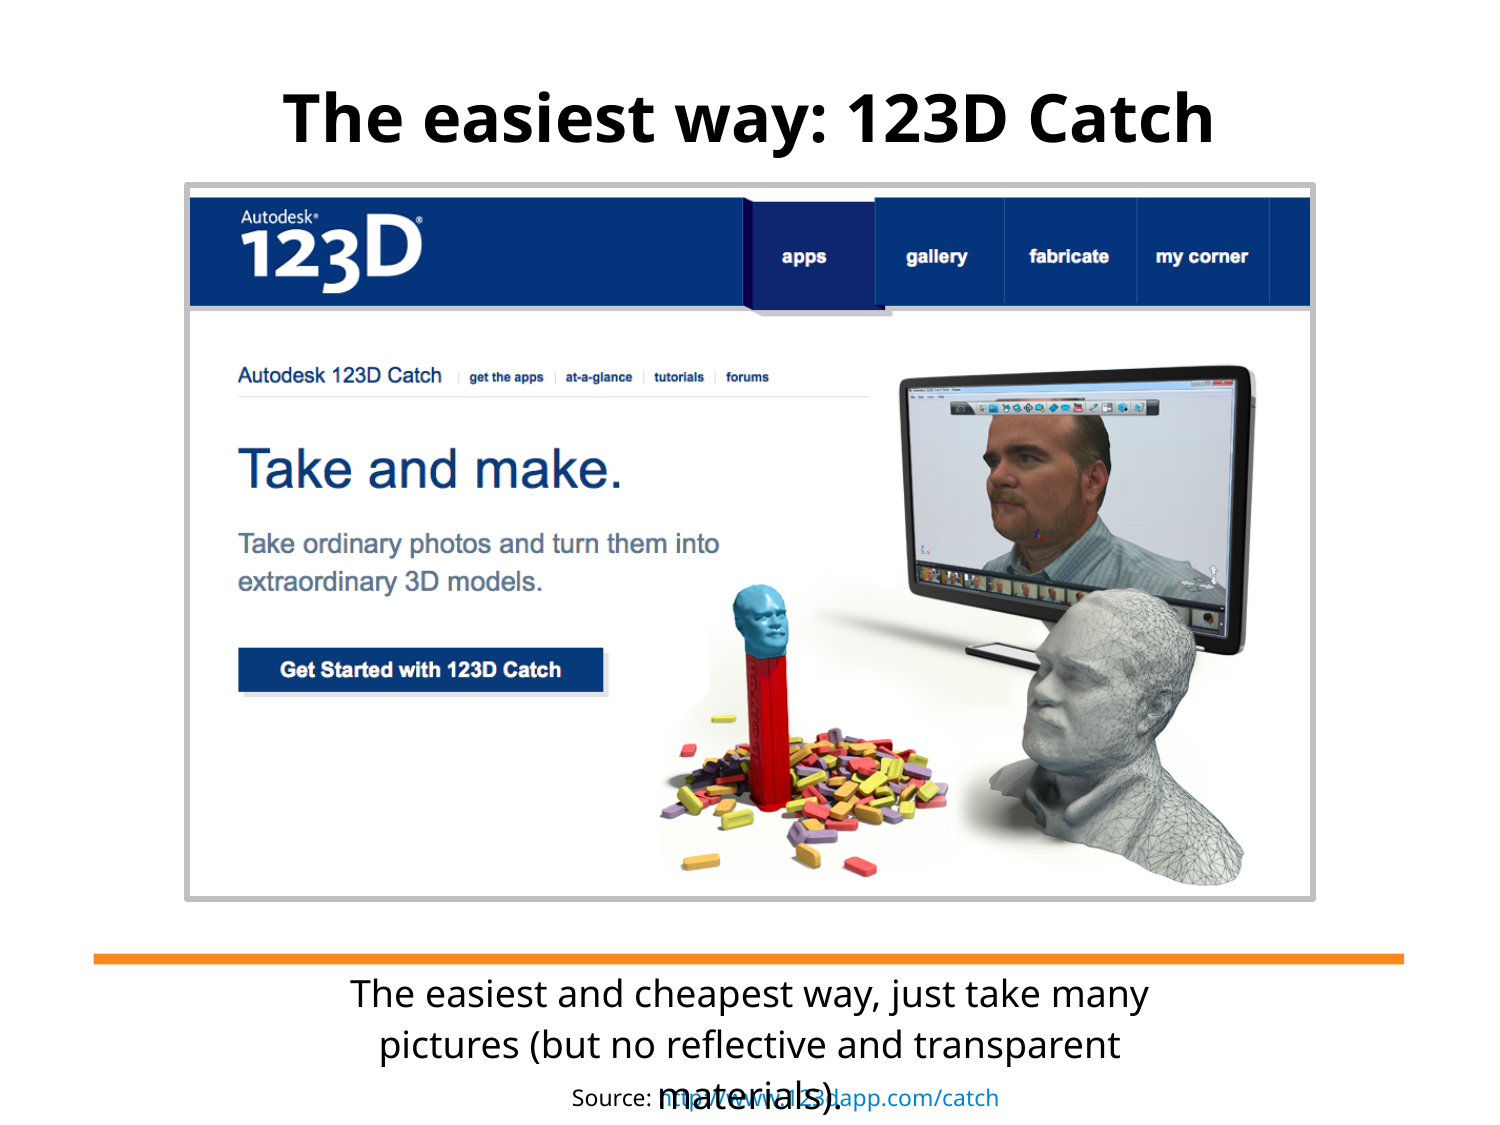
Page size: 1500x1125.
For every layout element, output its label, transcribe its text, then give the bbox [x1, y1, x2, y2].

text_box Source: http://www.123dapp.com/catch [557, 1074, 975, 1119]
picture [0, 0, 1500, 1125]
title The easiest way: 123D Catch [75, 44, 1426, 188]
text_box The easiest and cheapest way, just take many pictures (but no reflective and transparent materials). [286, 960, 1214, 1073]
